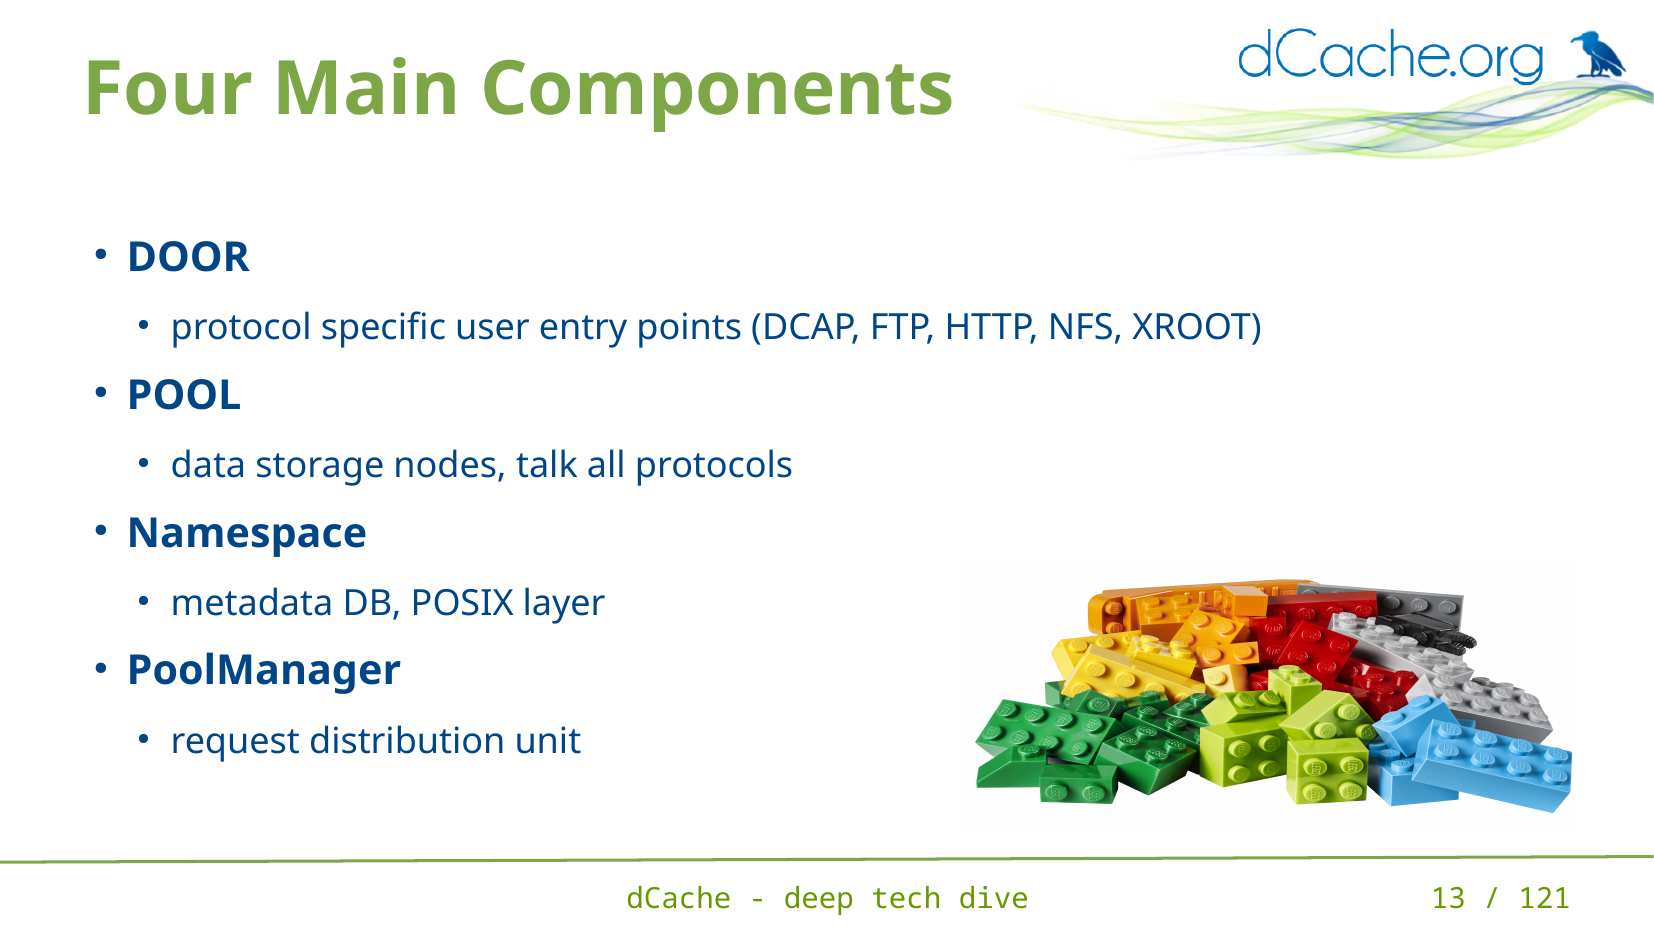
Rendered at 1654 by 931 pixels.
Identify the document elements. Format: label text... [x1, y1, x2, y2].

title Four Main Components [82, 40, 1605, 131]
picture [960, 561, 1575, 833]
list DOOR protocol specific user entry points (DCAP, FTP, HTTP, NFS, XROOT) POOL data storage nodes, talk all protocols Namespace metadata DB, POSIX layer PoolManager request distribution unit [82, 227, 1571, 767]
picture [956, 16, 1654, 169]
